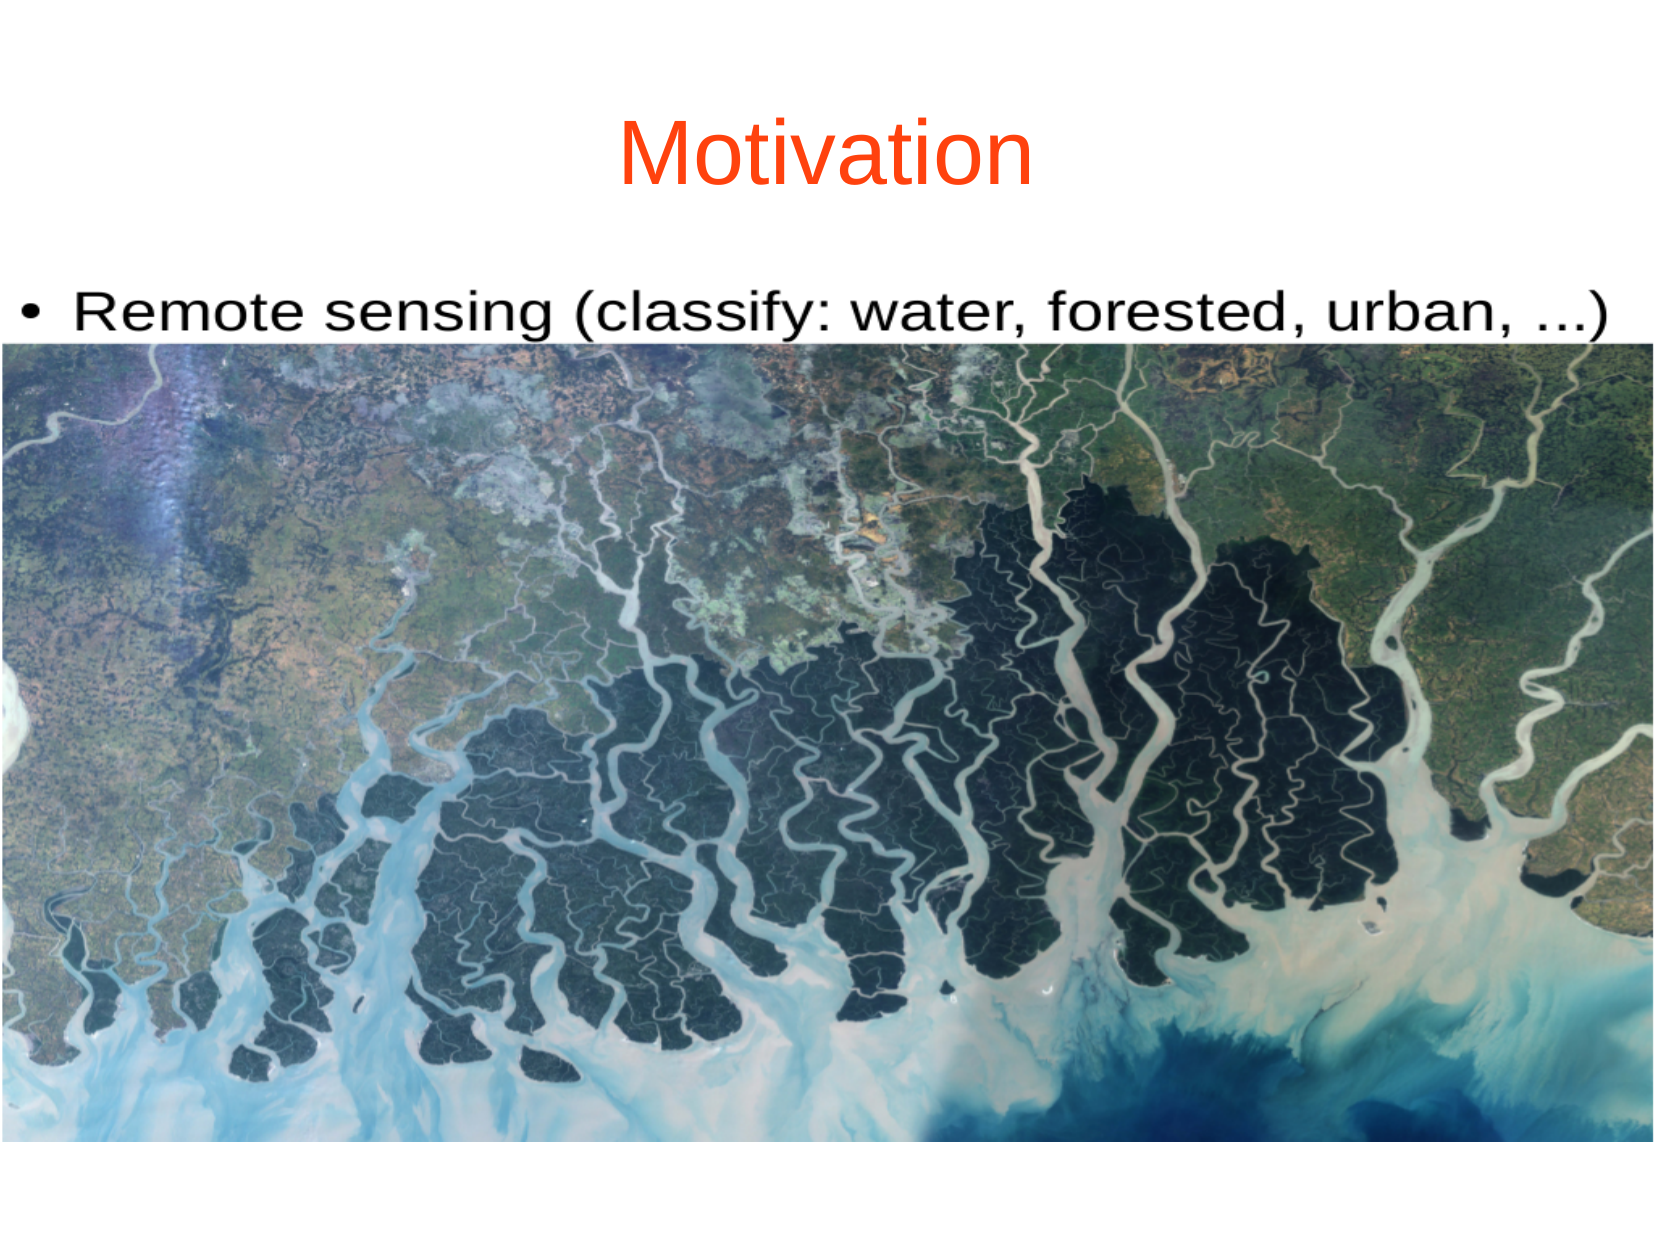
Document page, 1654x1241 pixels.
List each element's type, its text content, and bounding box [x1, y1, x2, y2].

title Motivation [82, 49, 1571, 257]
picture [1, 271, 1654, 1142]
